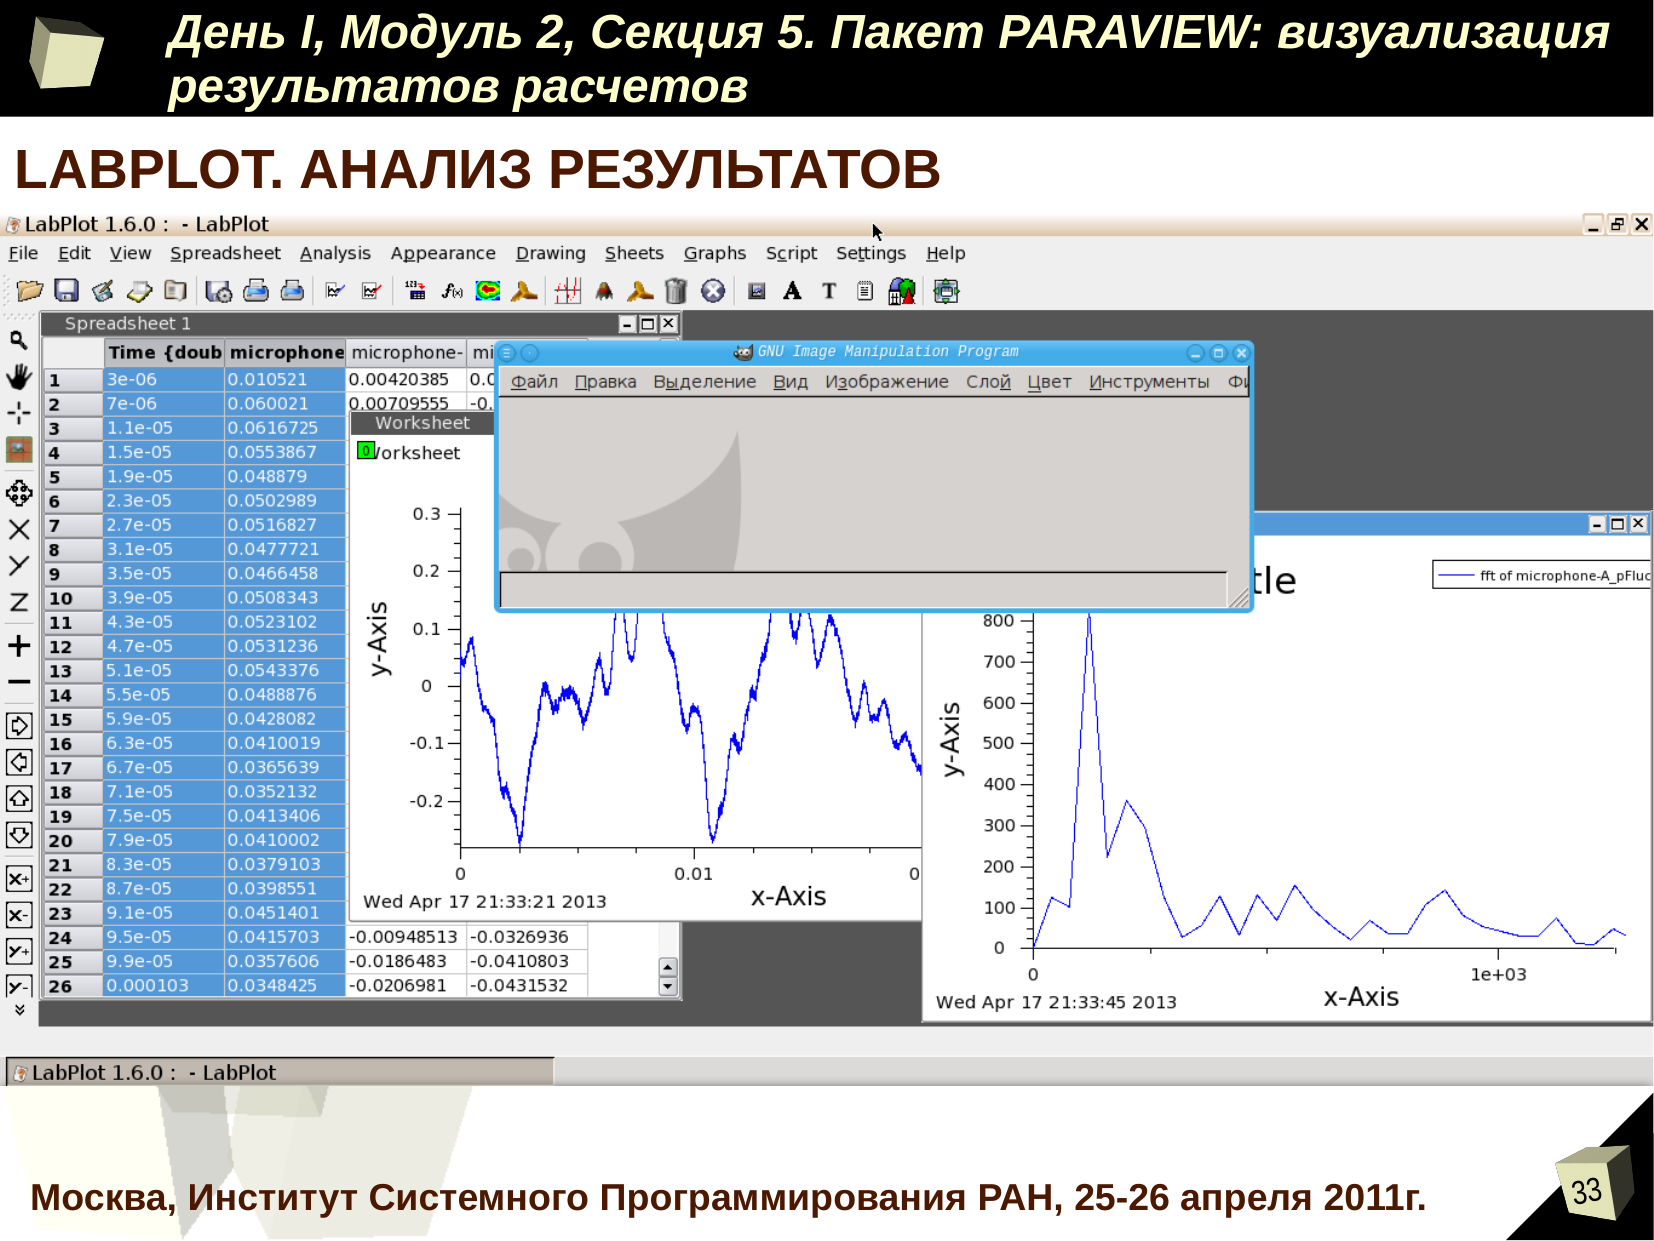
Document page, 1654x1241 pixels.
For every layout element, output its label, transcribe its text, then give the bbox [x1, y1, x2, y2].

picture [0, 212, 1654, 1241]
text_box LABPLOT. АНАЛИЗ РЕЗУЛЬТАТОВ [0, 131, 1654, 212]
picture [464, 1193, 472, 1198]
